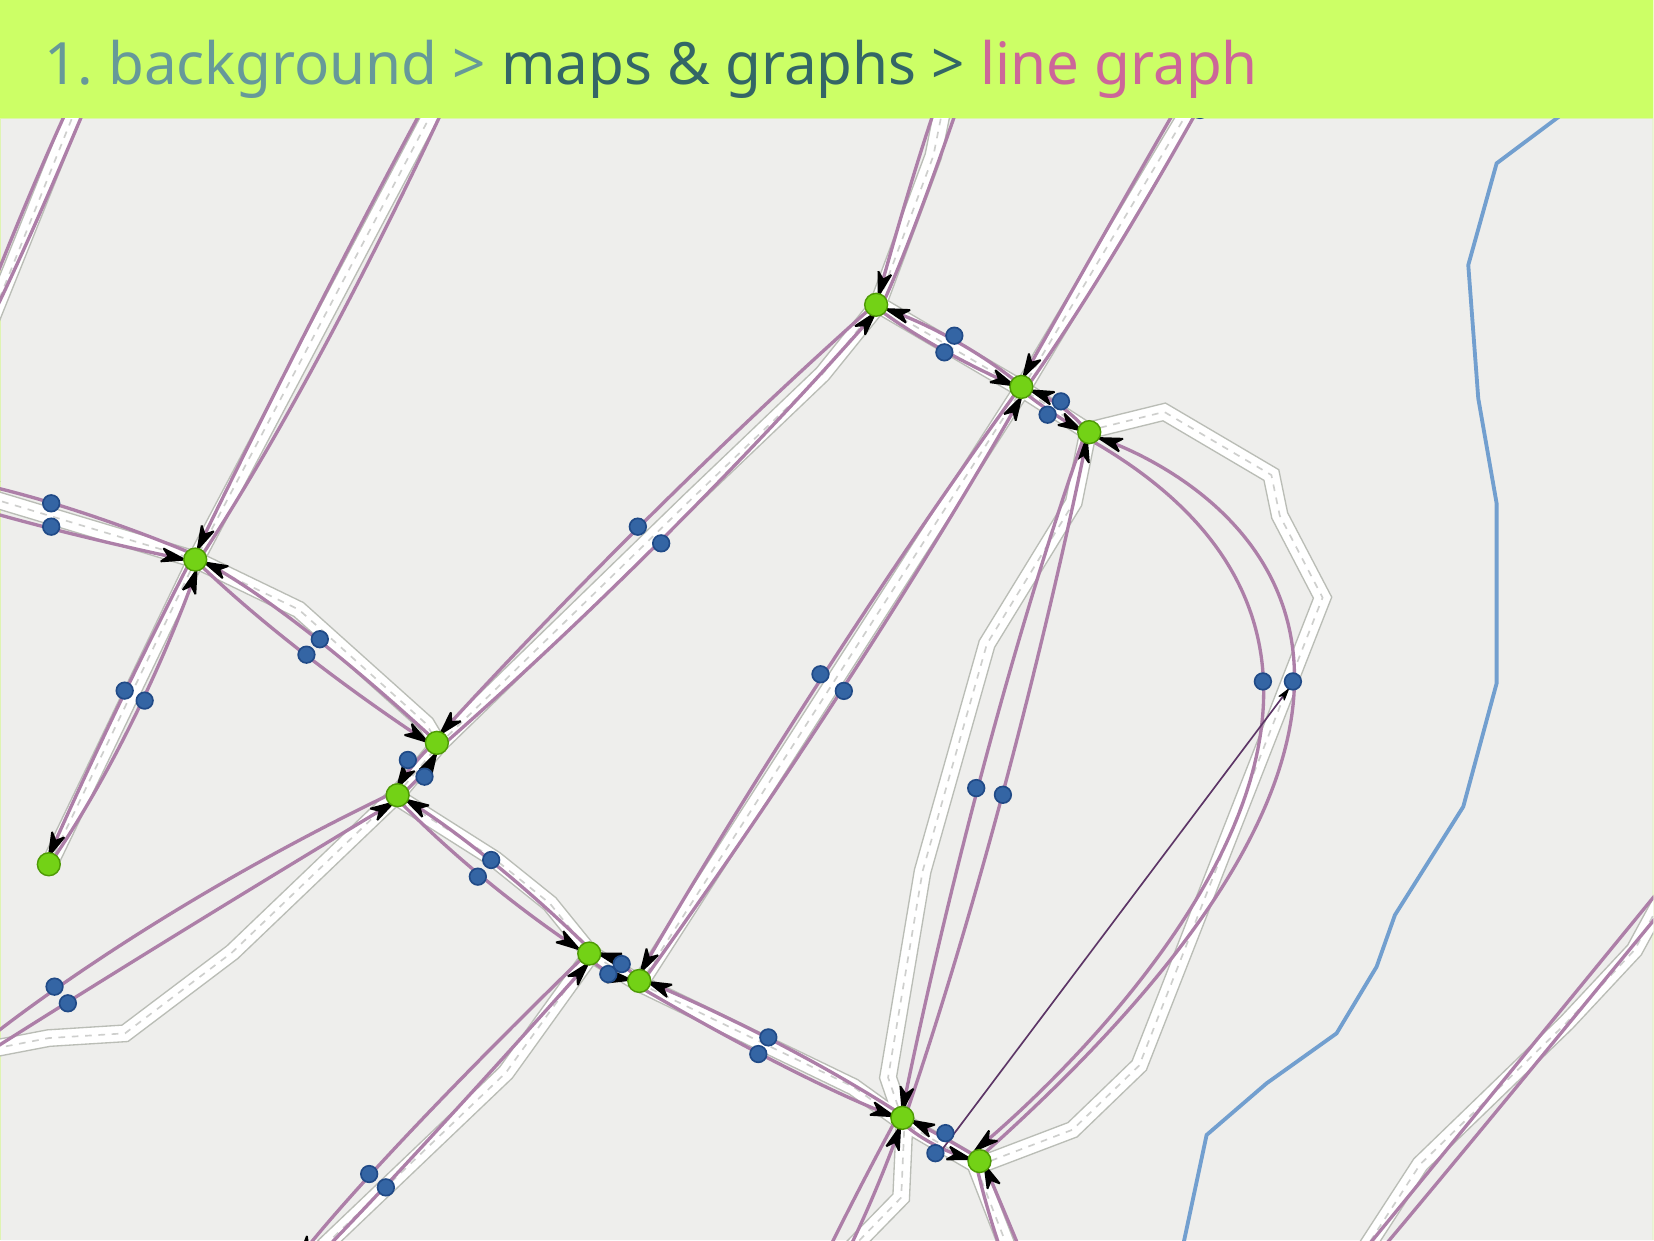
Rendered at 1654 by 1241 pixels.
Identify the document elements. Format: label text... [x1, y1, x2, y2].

text_box 1. background > maps & graphs > line graph [29, 14, 1130, 118]
picture [0, 118, 1654, 1241]
